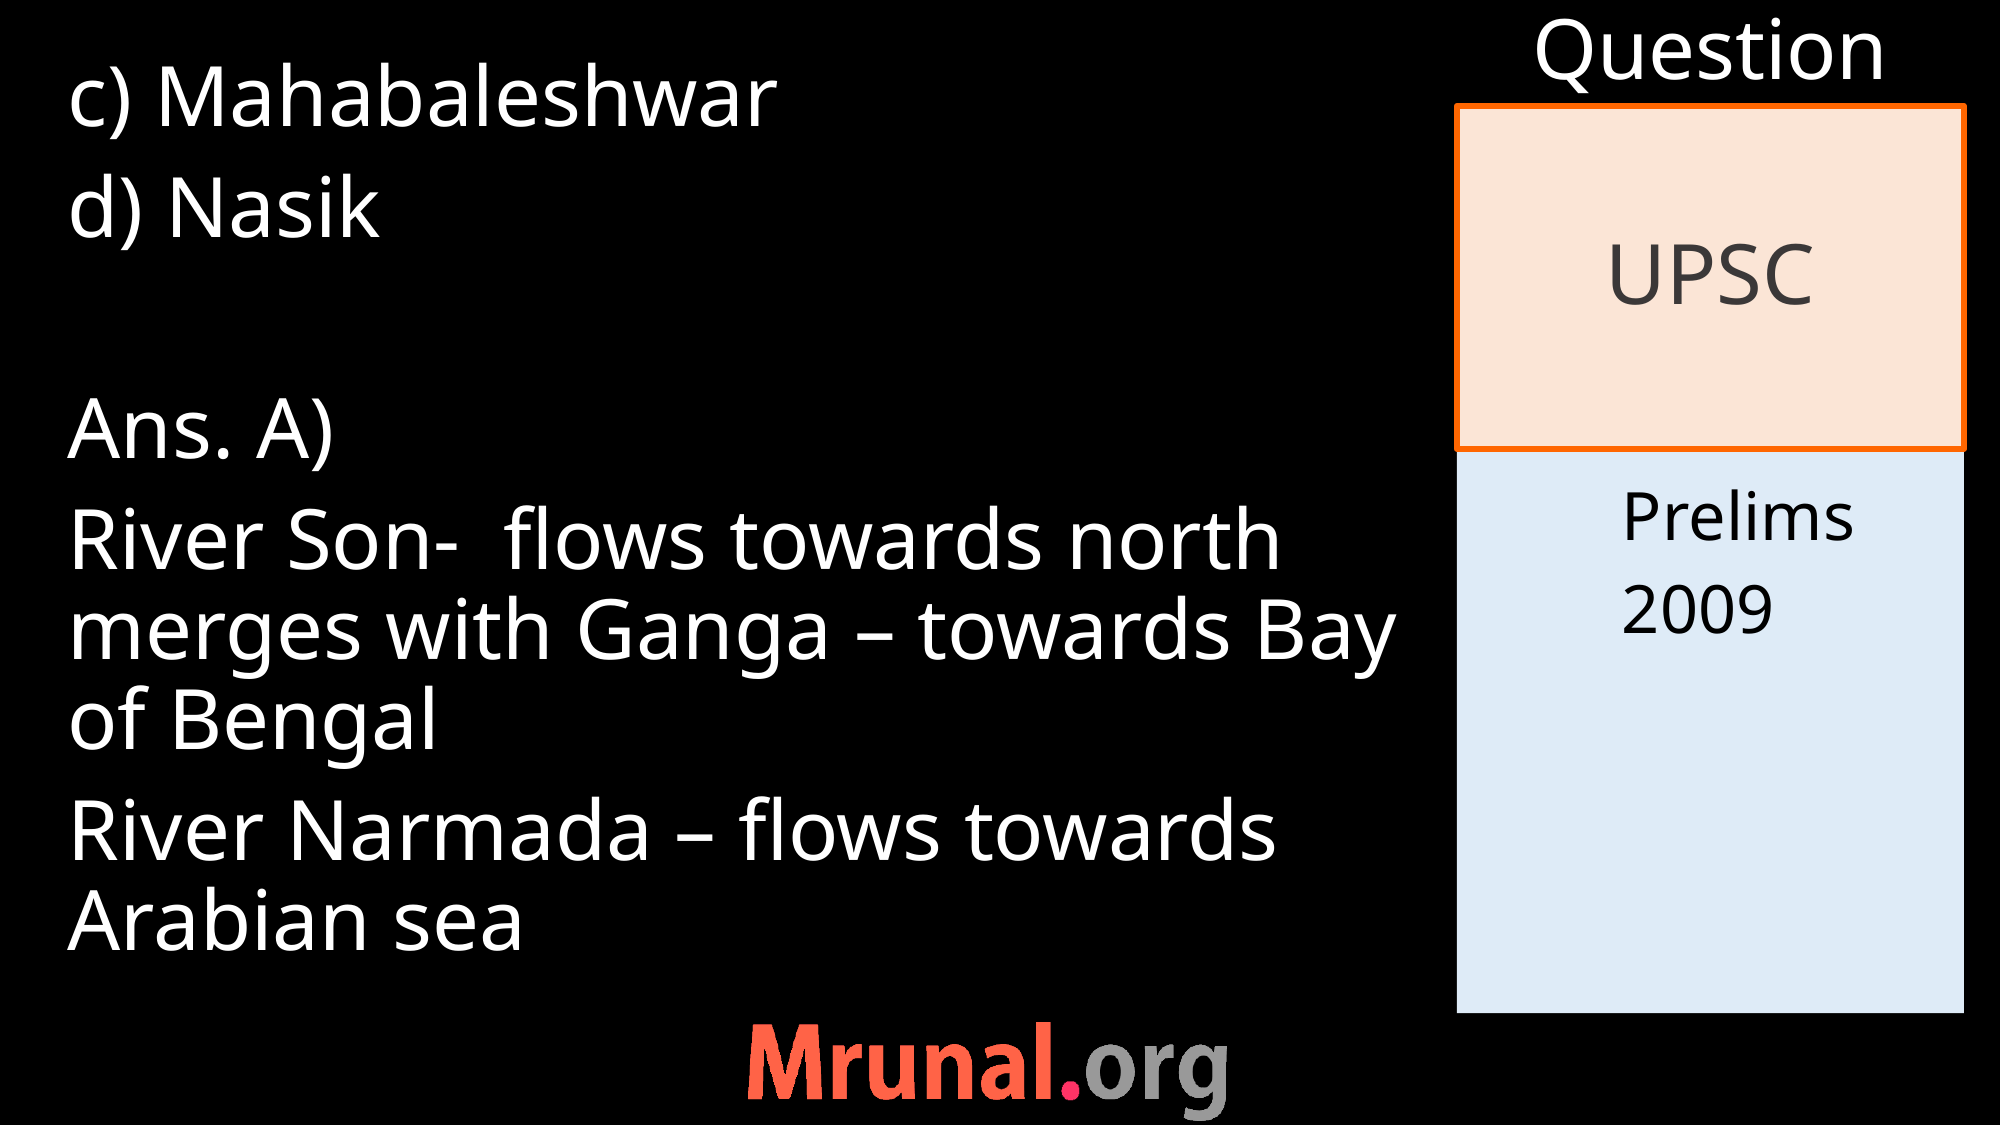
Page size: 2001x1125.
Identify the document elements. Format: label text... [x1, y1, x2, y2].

title UPSC [1456, 106, 1964, 449]
list Question [1457, 0, 1964, 106]
list c) Mahabaleshwar d) Nasik Ans. A) River Son- flows towards north merges with Ganga – towards Bay of Bengal River Narmada – flows towards Arabian sea [52, 47, 1447, 1014]
picture [741, 1014, 1230, 1125]
list Prelims 2009 [1456, 452, 1964, 1014]
